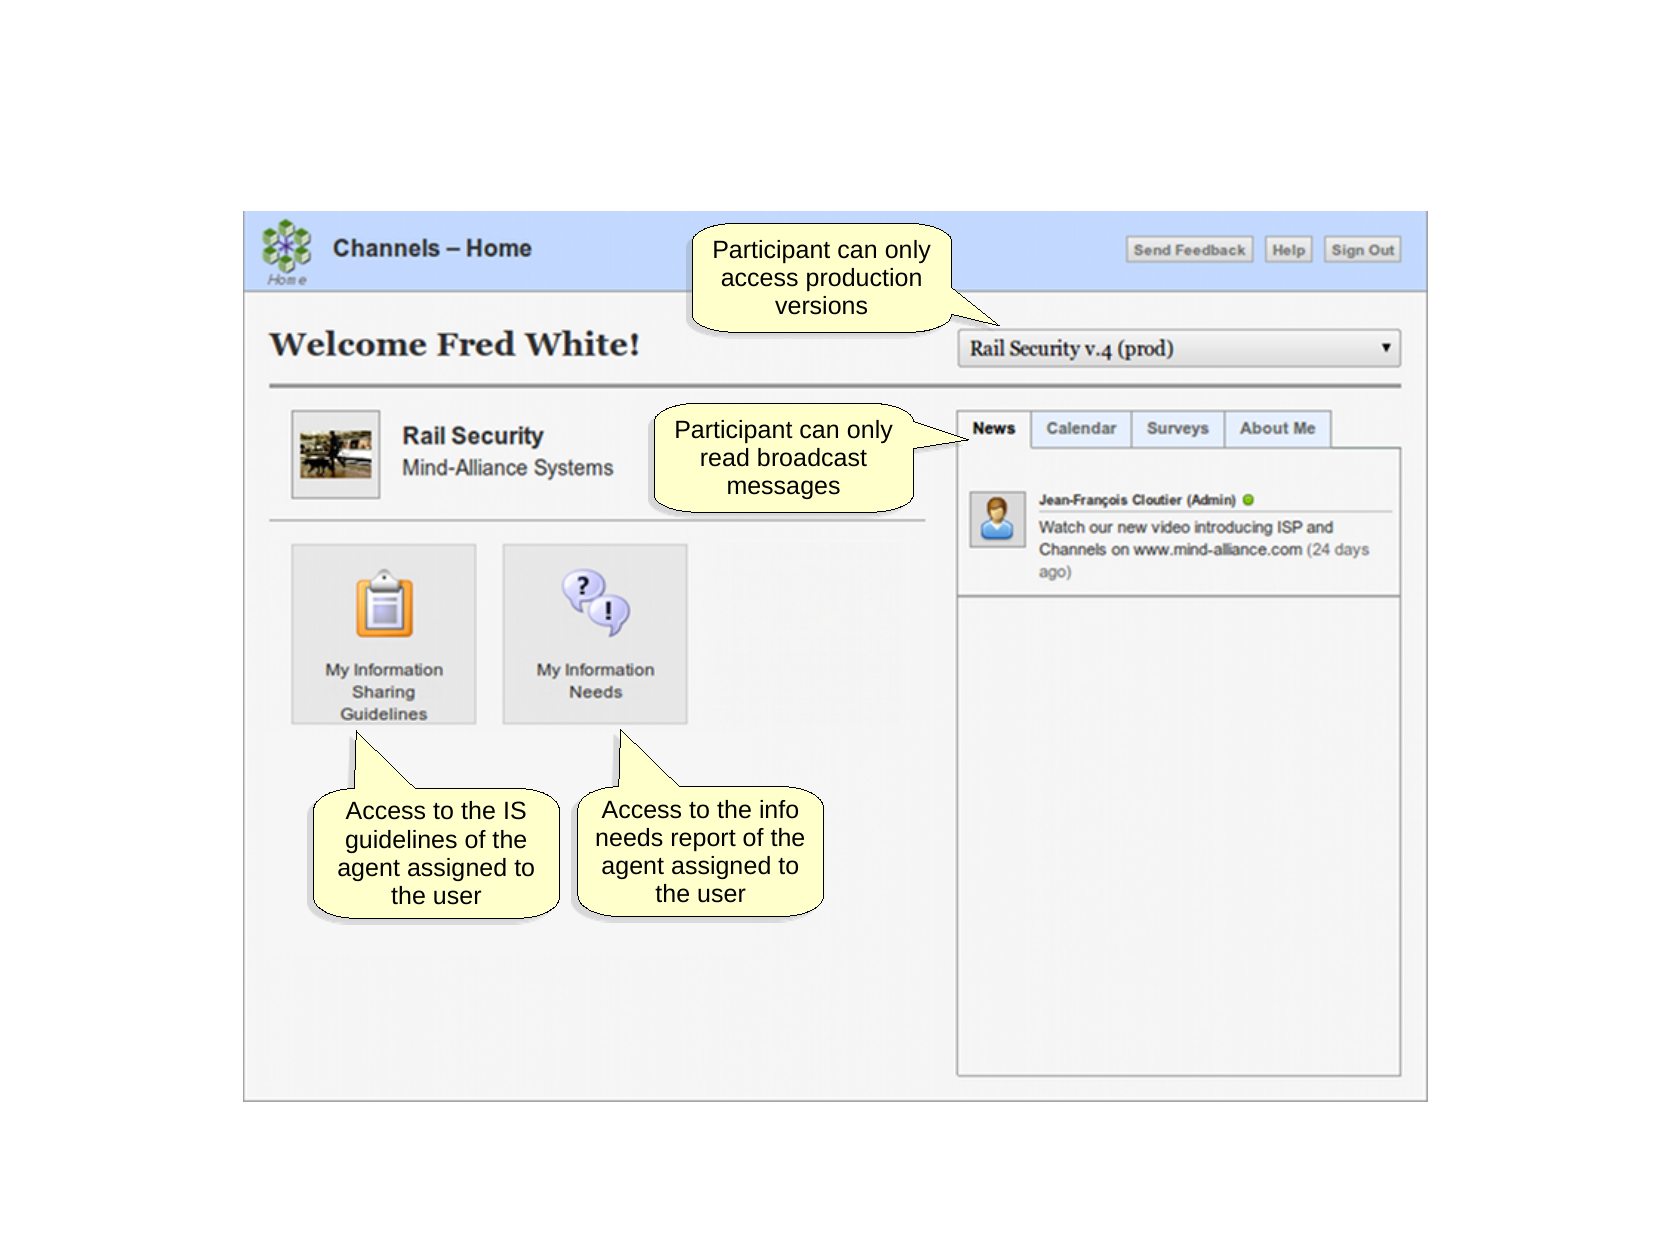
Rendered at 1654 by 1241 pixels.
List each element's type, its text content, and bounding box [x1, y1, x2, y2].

text_box Access to the IS guidelines of the agent assigned to the user [313, 730, 560, 919]
text_box Participant can only read broadcast messages [654, 403, 969, 513]
text_box Access to the info needs report of the agent assigned to the user [577, 729, 824, 917]
picture [243, 211, 1428, 1102]
text_box Participant can only access production versions [692, 223, 1000, 333]
